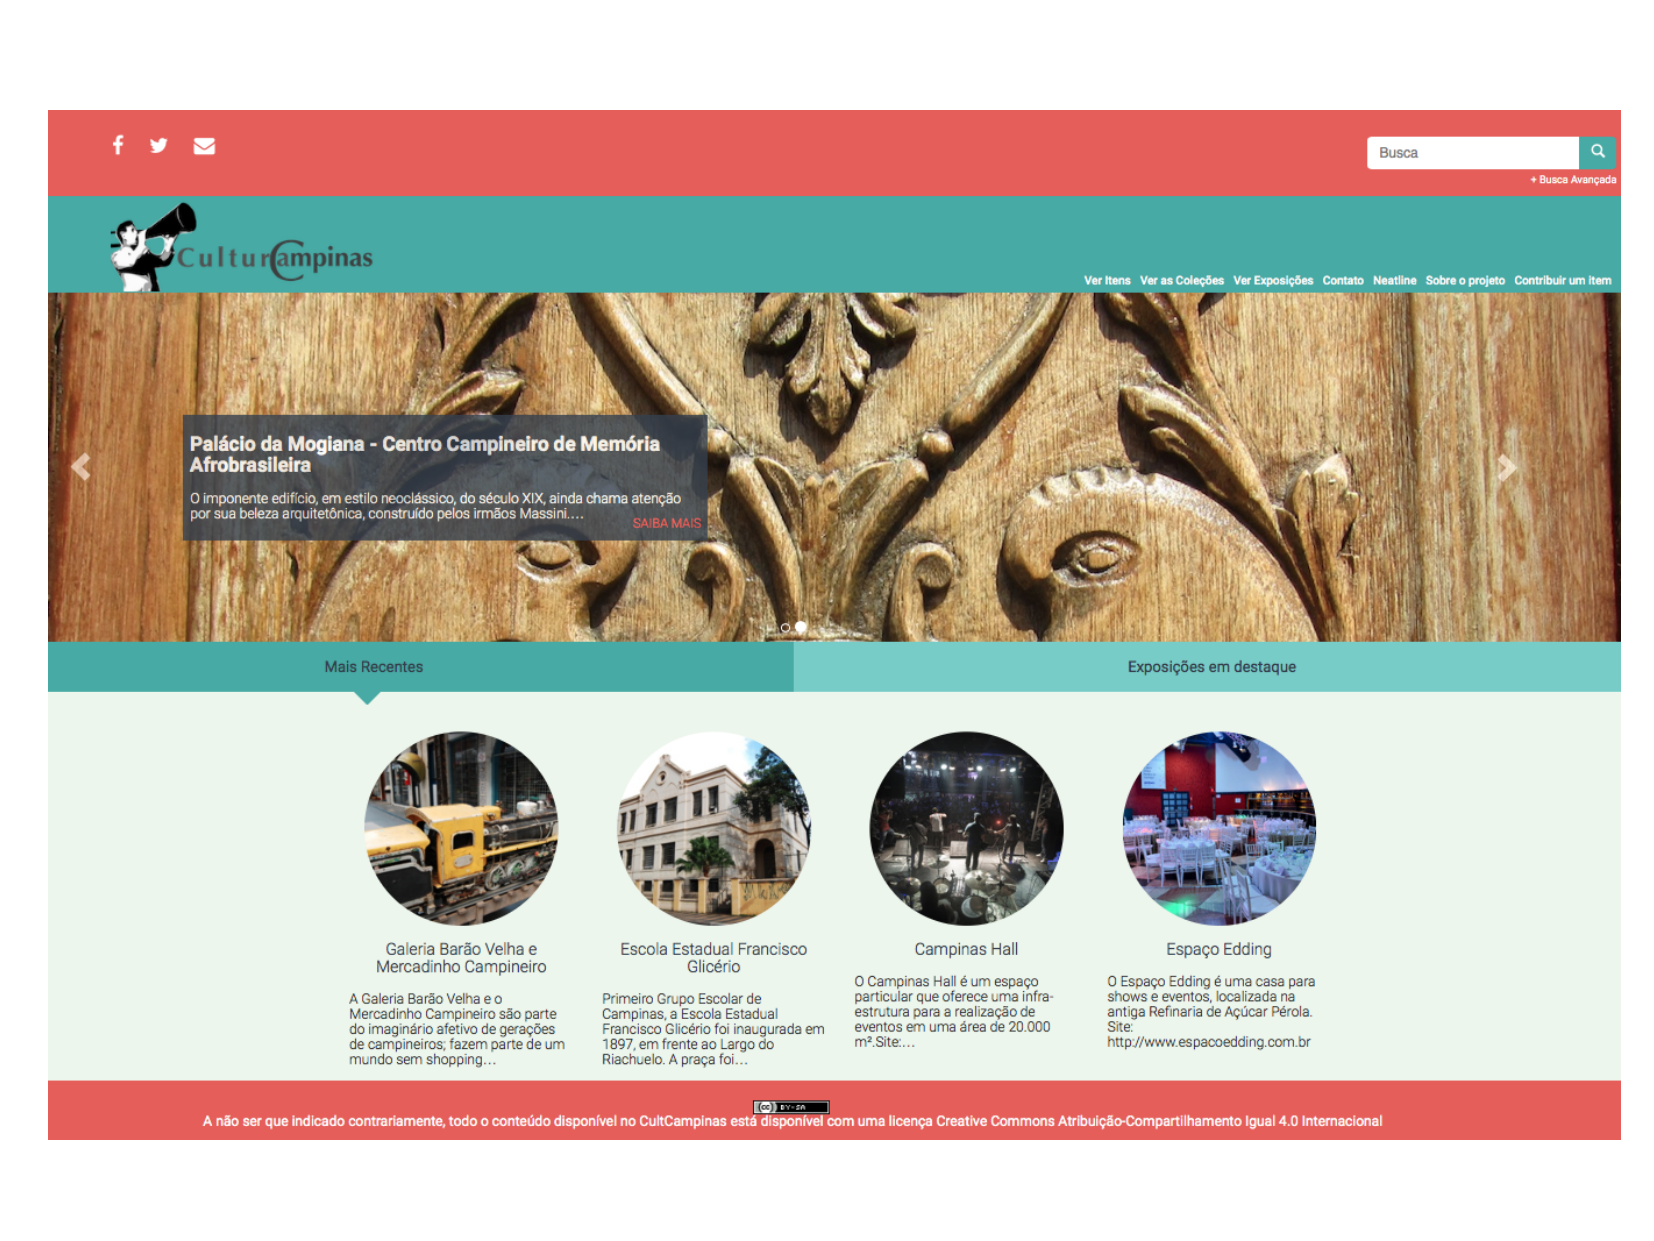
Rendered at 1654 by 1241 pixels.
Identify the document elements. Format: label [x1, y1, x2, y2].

picture [48, 110, 1621, 1140]
